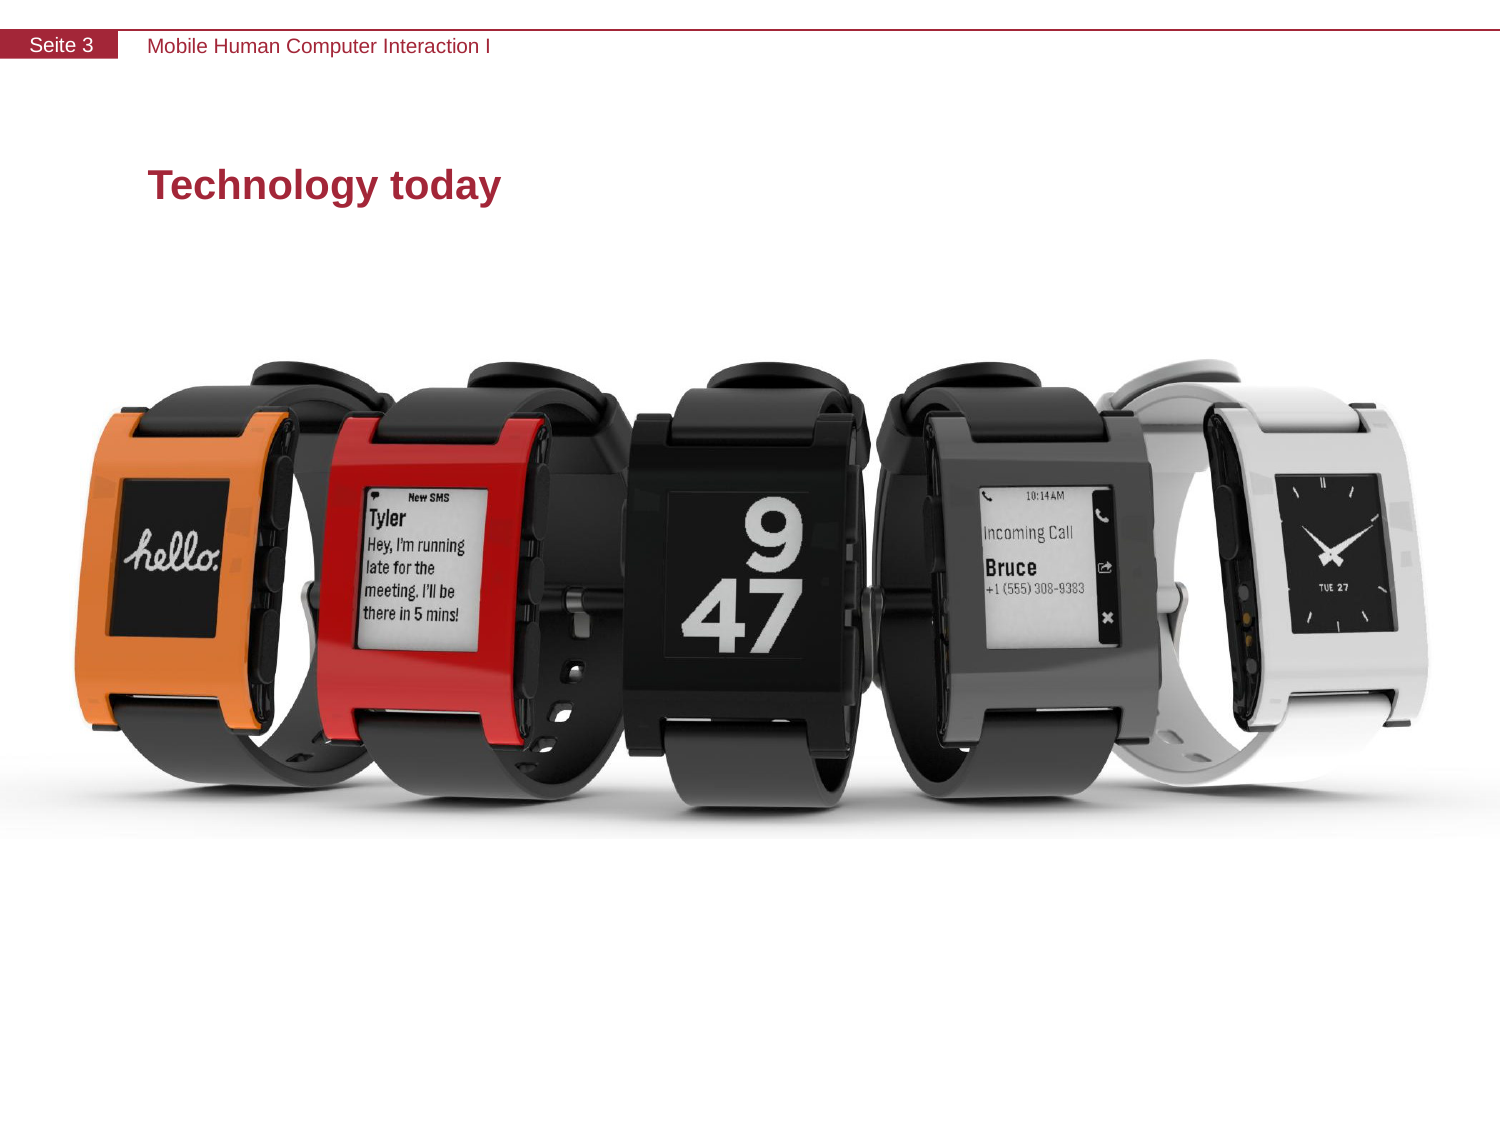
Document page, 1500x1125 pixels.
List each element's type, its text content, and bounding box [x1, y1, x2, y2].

picture [0, 356, 1500, 839]
title Technology today [132, 149, 1413, 258]
